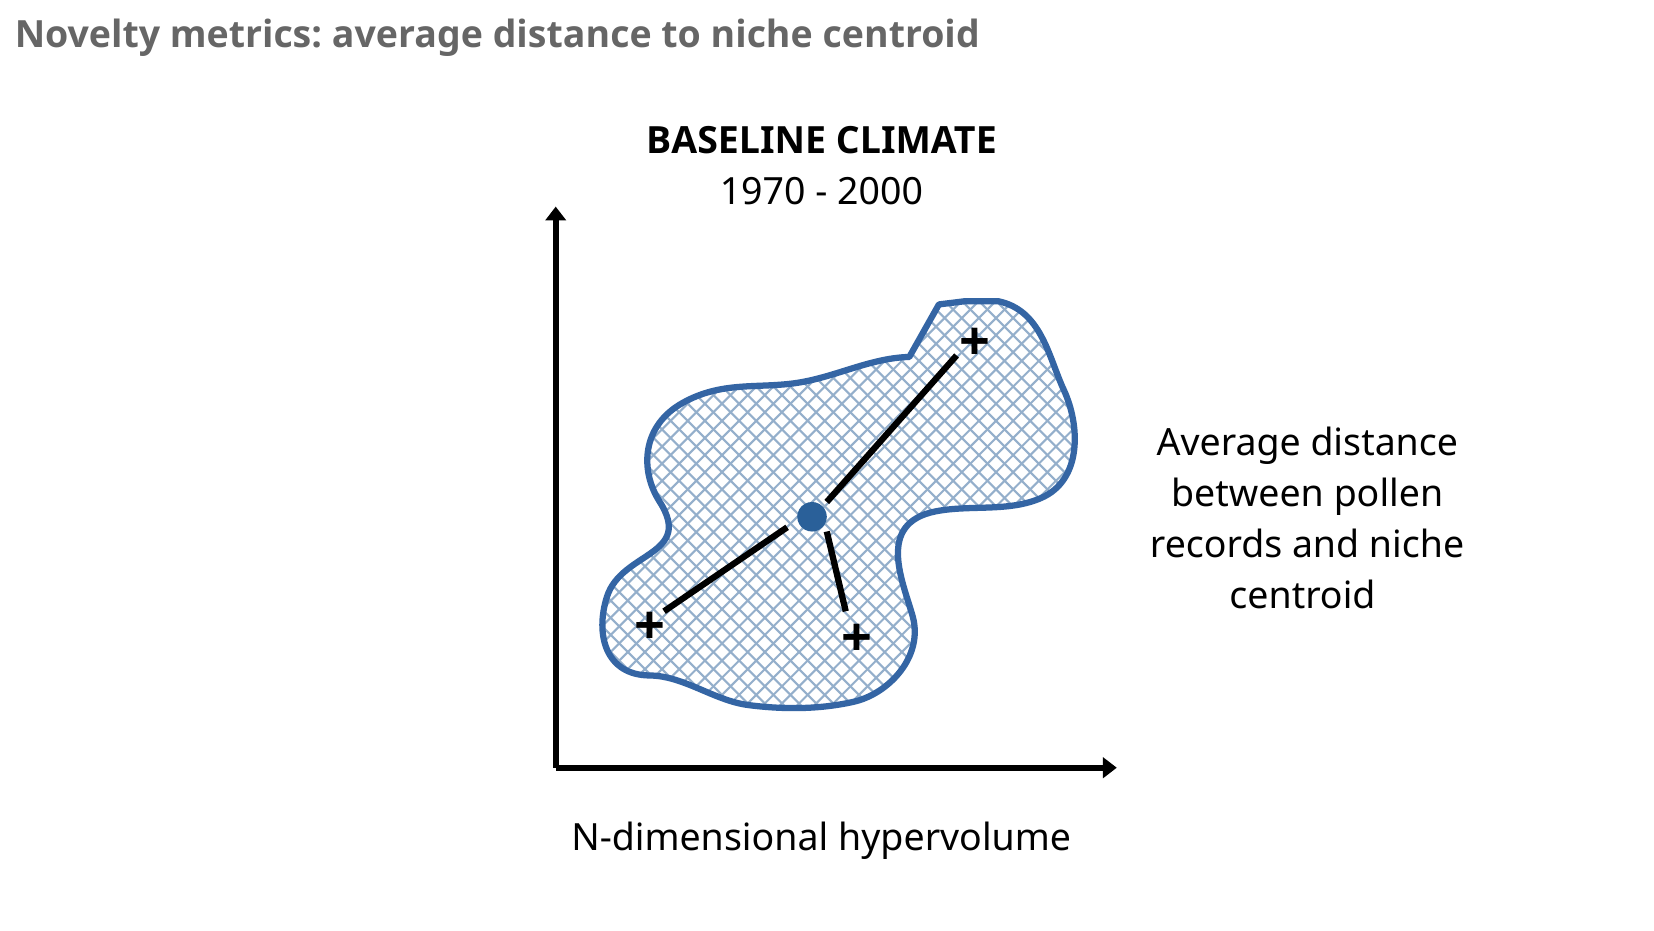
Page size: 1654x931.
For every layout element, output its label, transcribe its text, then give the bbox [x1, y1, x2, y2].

text_box [602, 302, 1075, 709]
text_box Novelty metrics: average distance to niche centroid [0, 0, 1654, 118]
text_box BASELINE CLIMATE 1970 - 2000 [614, 118, 1029, 224]
text_box + [620, 579, 680, 668]
text_box + [944, 295, 1004, 384]
text_box + [826, 590, 886, 680]
text_box N-dimensional hypervolume [555, 803, 1088, 869]
text_box Average distance between pollen records and niche centroid [1116, 407, 1499, 627]
